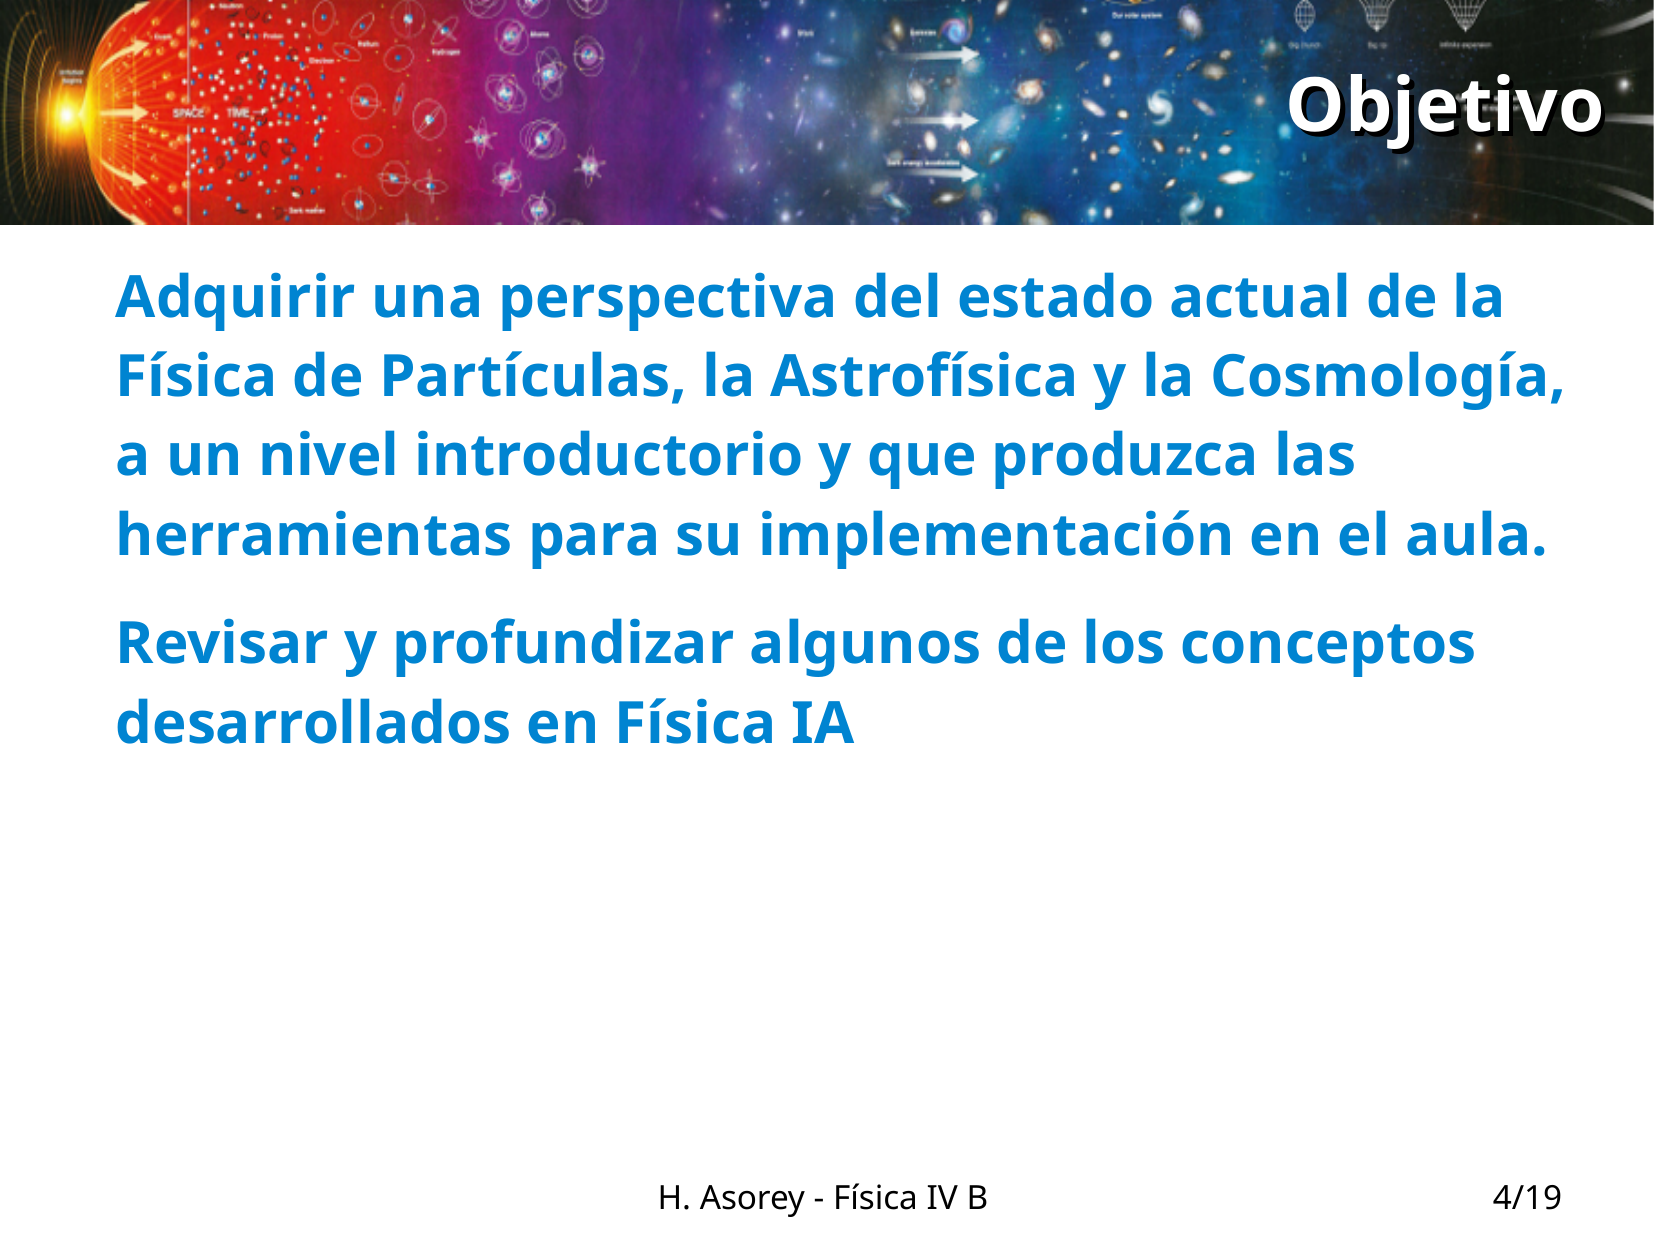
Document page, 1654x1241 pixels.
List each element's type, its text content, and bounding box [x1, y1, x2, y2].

title Objetivo [45, 15, 1606, 191]
picture [0, 0, 1654, 225]
list Adquirir una perspectiva del estado actual de la Física de Partículas, la Astrofísica y la Cosmología, a un nivel introductorio y que produzca las herramientas para su implementación en el aula. Revisar y profundizar algunos de los conceptos desarrollados en Física IA [45, 255, 1606, 1156]
